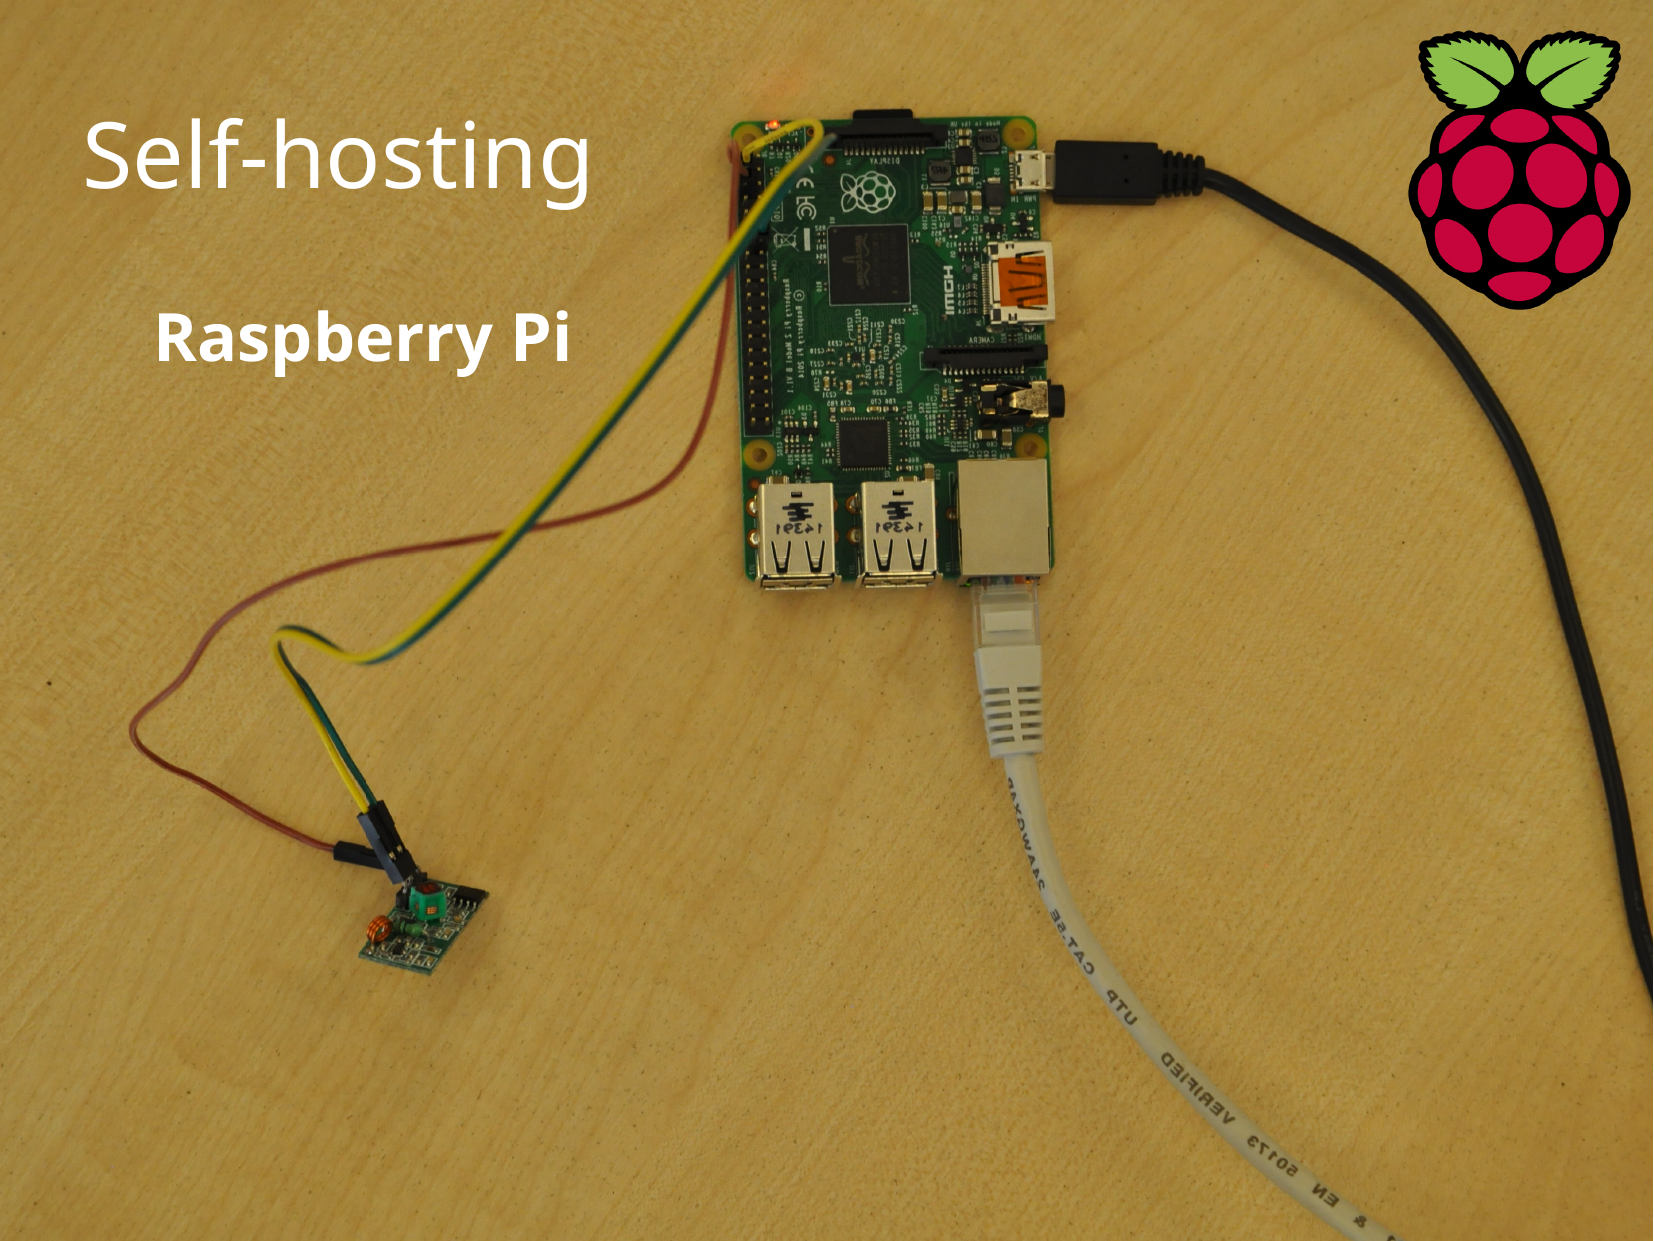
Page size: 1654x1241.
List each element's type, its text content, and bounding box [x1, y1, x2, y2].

list Raspberry Pi [82, 290, 1571, 1010]
picture [0, 0, 1653, 1241]
title Self-hosting [82, 49, 1408, 257]
